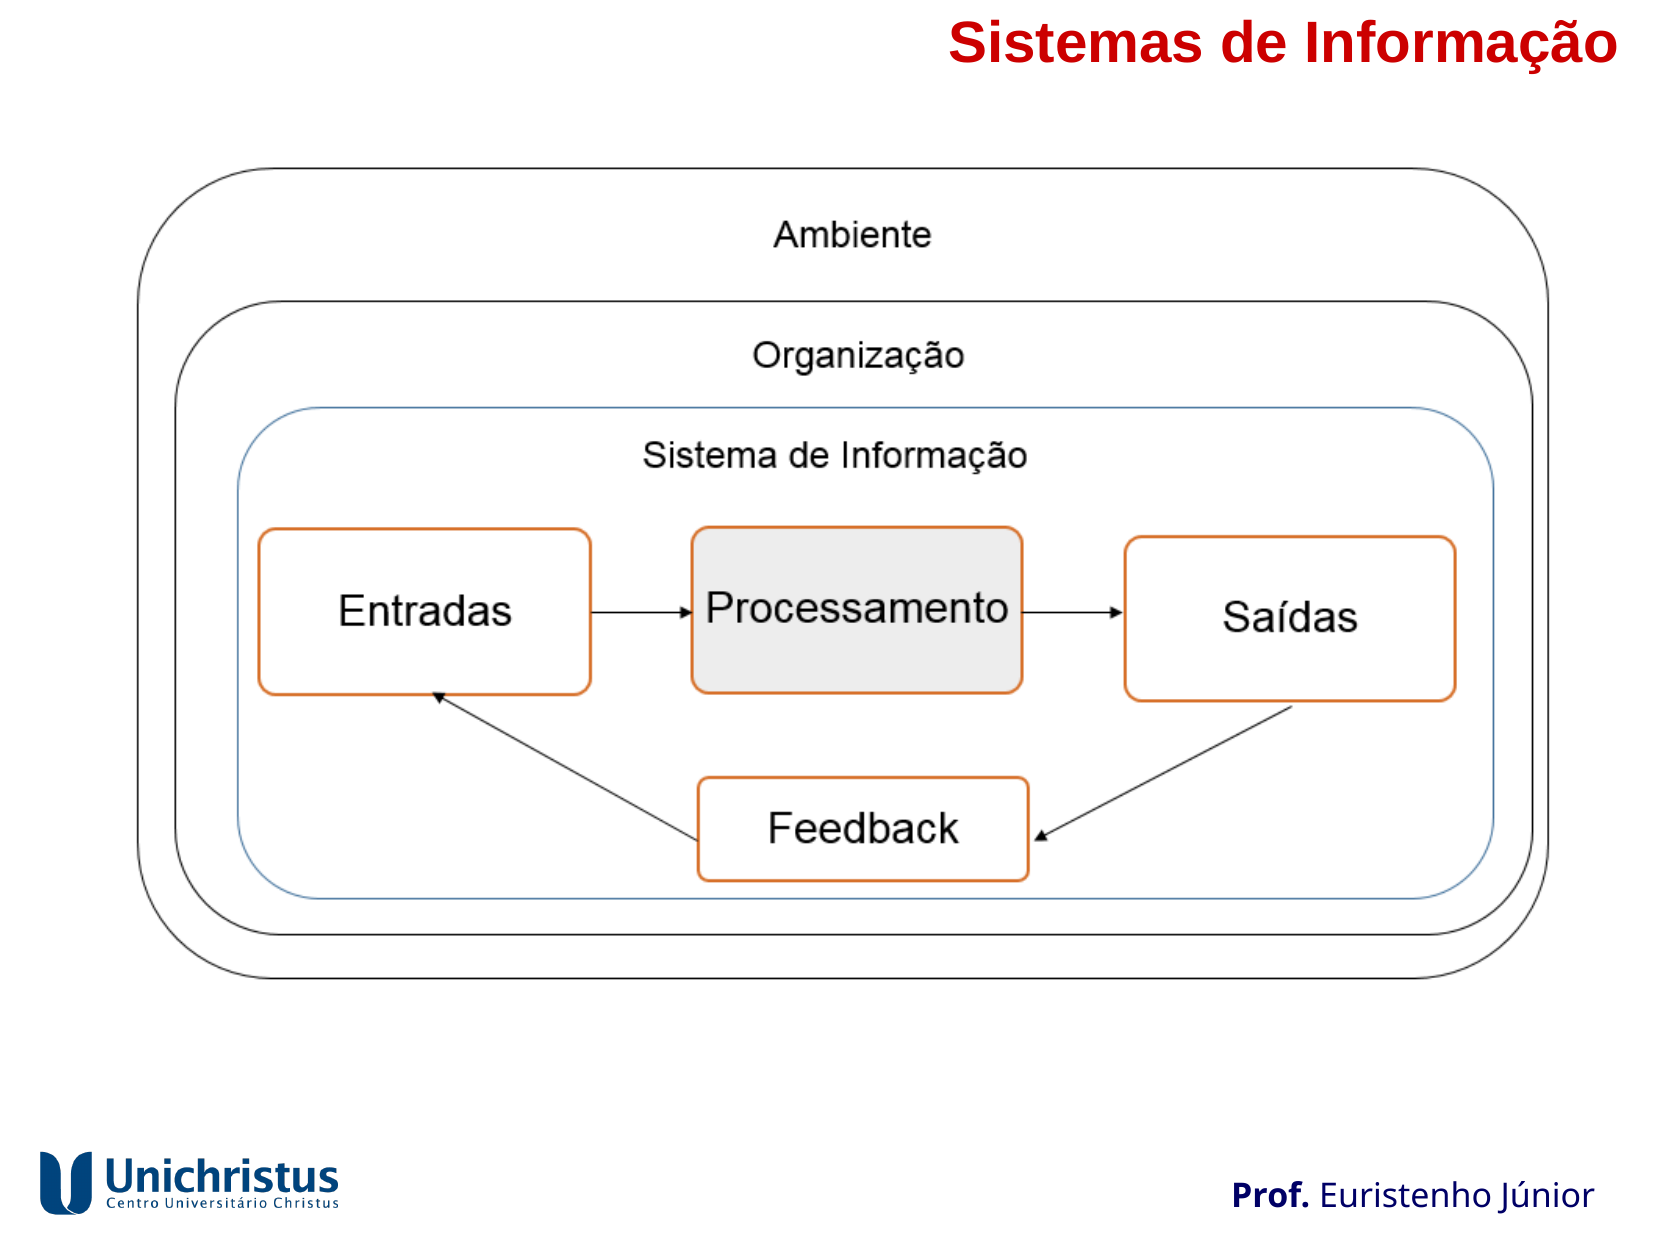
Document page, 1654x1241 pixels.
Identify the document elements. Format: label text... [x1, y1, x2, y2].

picture [35, 1148, 343, 1217]
text_box Sistemas de Informação [933, 2, 1654, 83]
picture [106, 135, 1568, 1028]
text_box Prof. Euristenho Júnior [1216, 1163, 1654, 1224]
